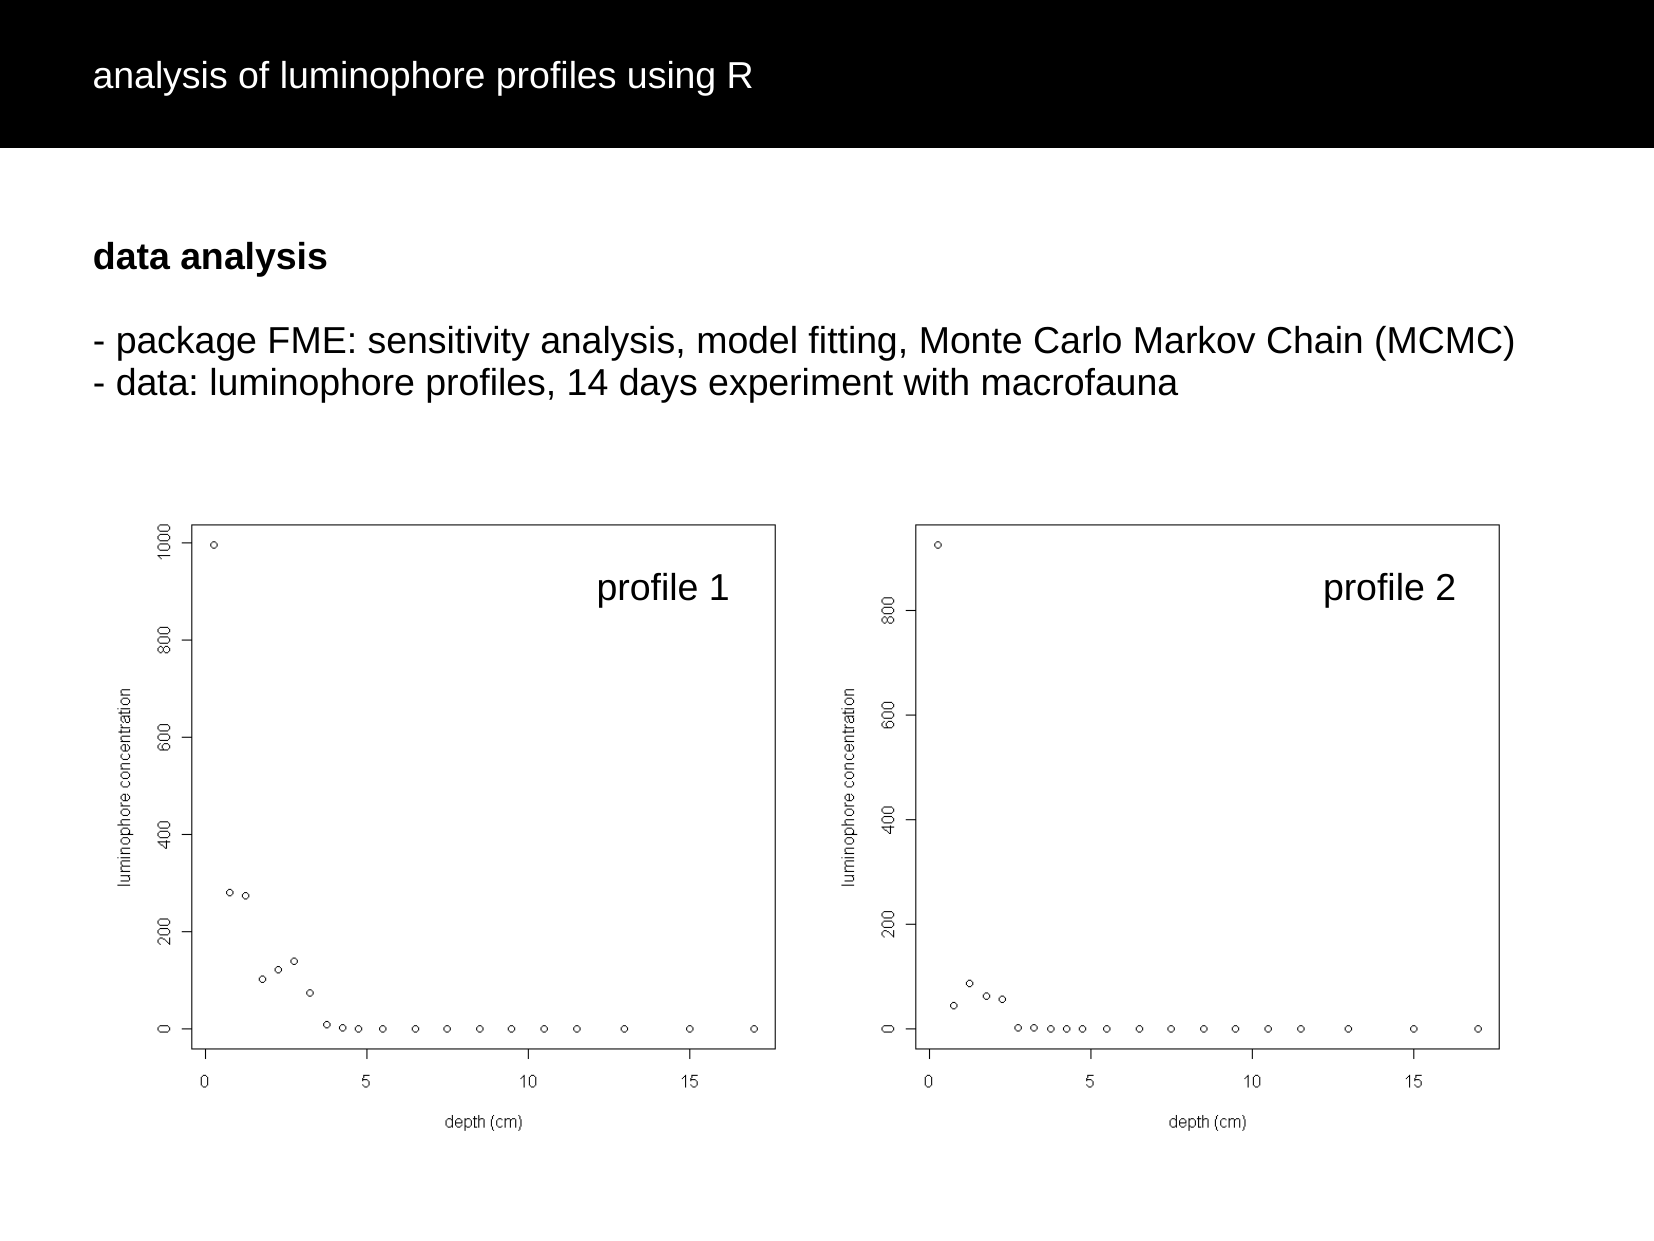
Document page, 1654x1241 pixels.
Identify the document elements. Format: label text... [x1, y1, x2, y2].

text_box data analysis - package FME: sensitivity analysis, model fitting, Monte Carlo Markov Chain (MCMC) - data: luminophore profiles, 14 days experiment with macrofauna [78, 228, 1531, 497]
picture [833, 442, 1542, 1152]
text_box analysis of luminophore profiles using R [77, 46, 769, 104]
text_box [0, 0, 1654, 148]
text_box profile 1 [581, 558, 745, 616]
picture [109, 442, 818, 1152]
text_box profile 2 [1308, 558, 1472, 616]
